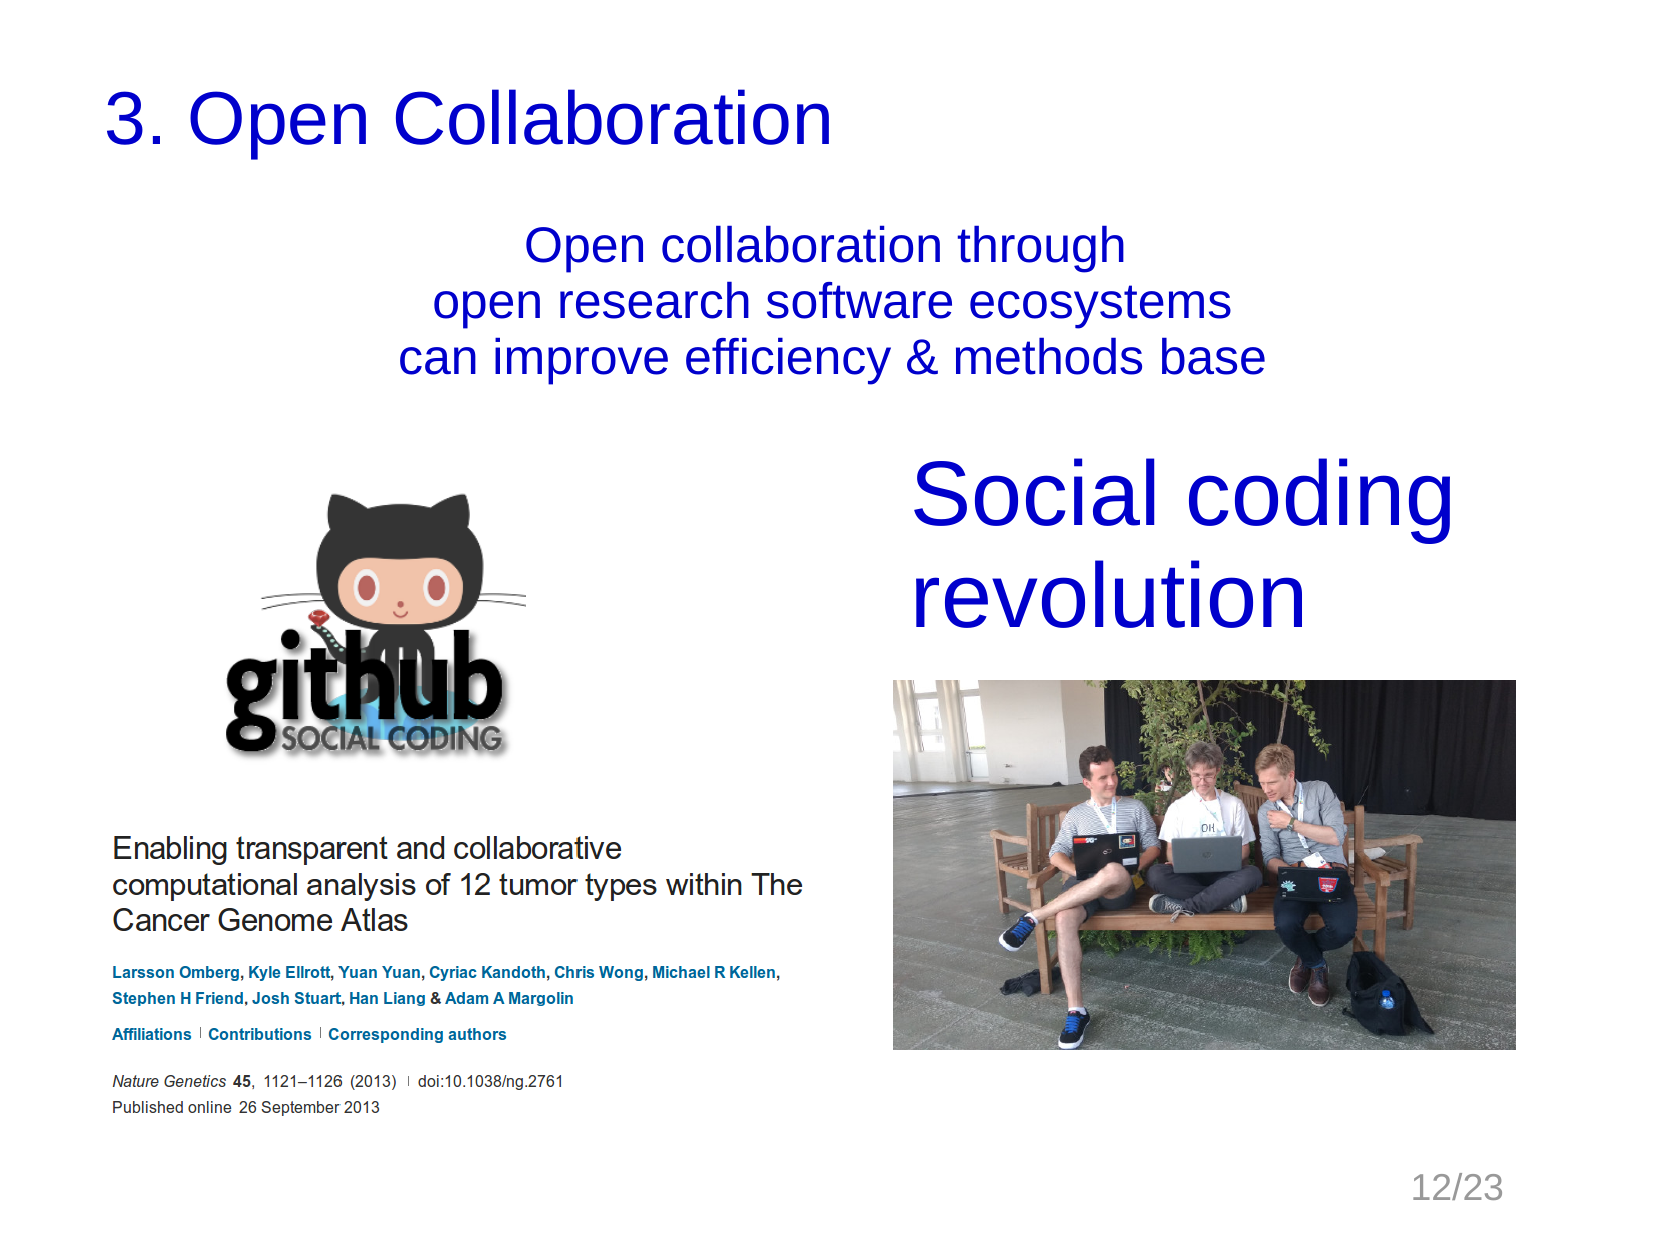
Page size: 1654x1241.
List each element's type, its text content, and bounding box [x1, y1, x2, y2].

title 3. Open Collaboration [104, 51, 1593, 187]
picture [893, 680, 1516, 1051]
picture [103, 824, 815, 1126]
text_box <number>/23 [1395, 1158, 1649, 1229]
picture [217, 449, 526, 765]
text_box Open collaboration through open research software ecosystems can improve efficiency & methods base [360, 210, 1306, 420]
text_box Social coding revolution [896, 434, 1531, 660]
